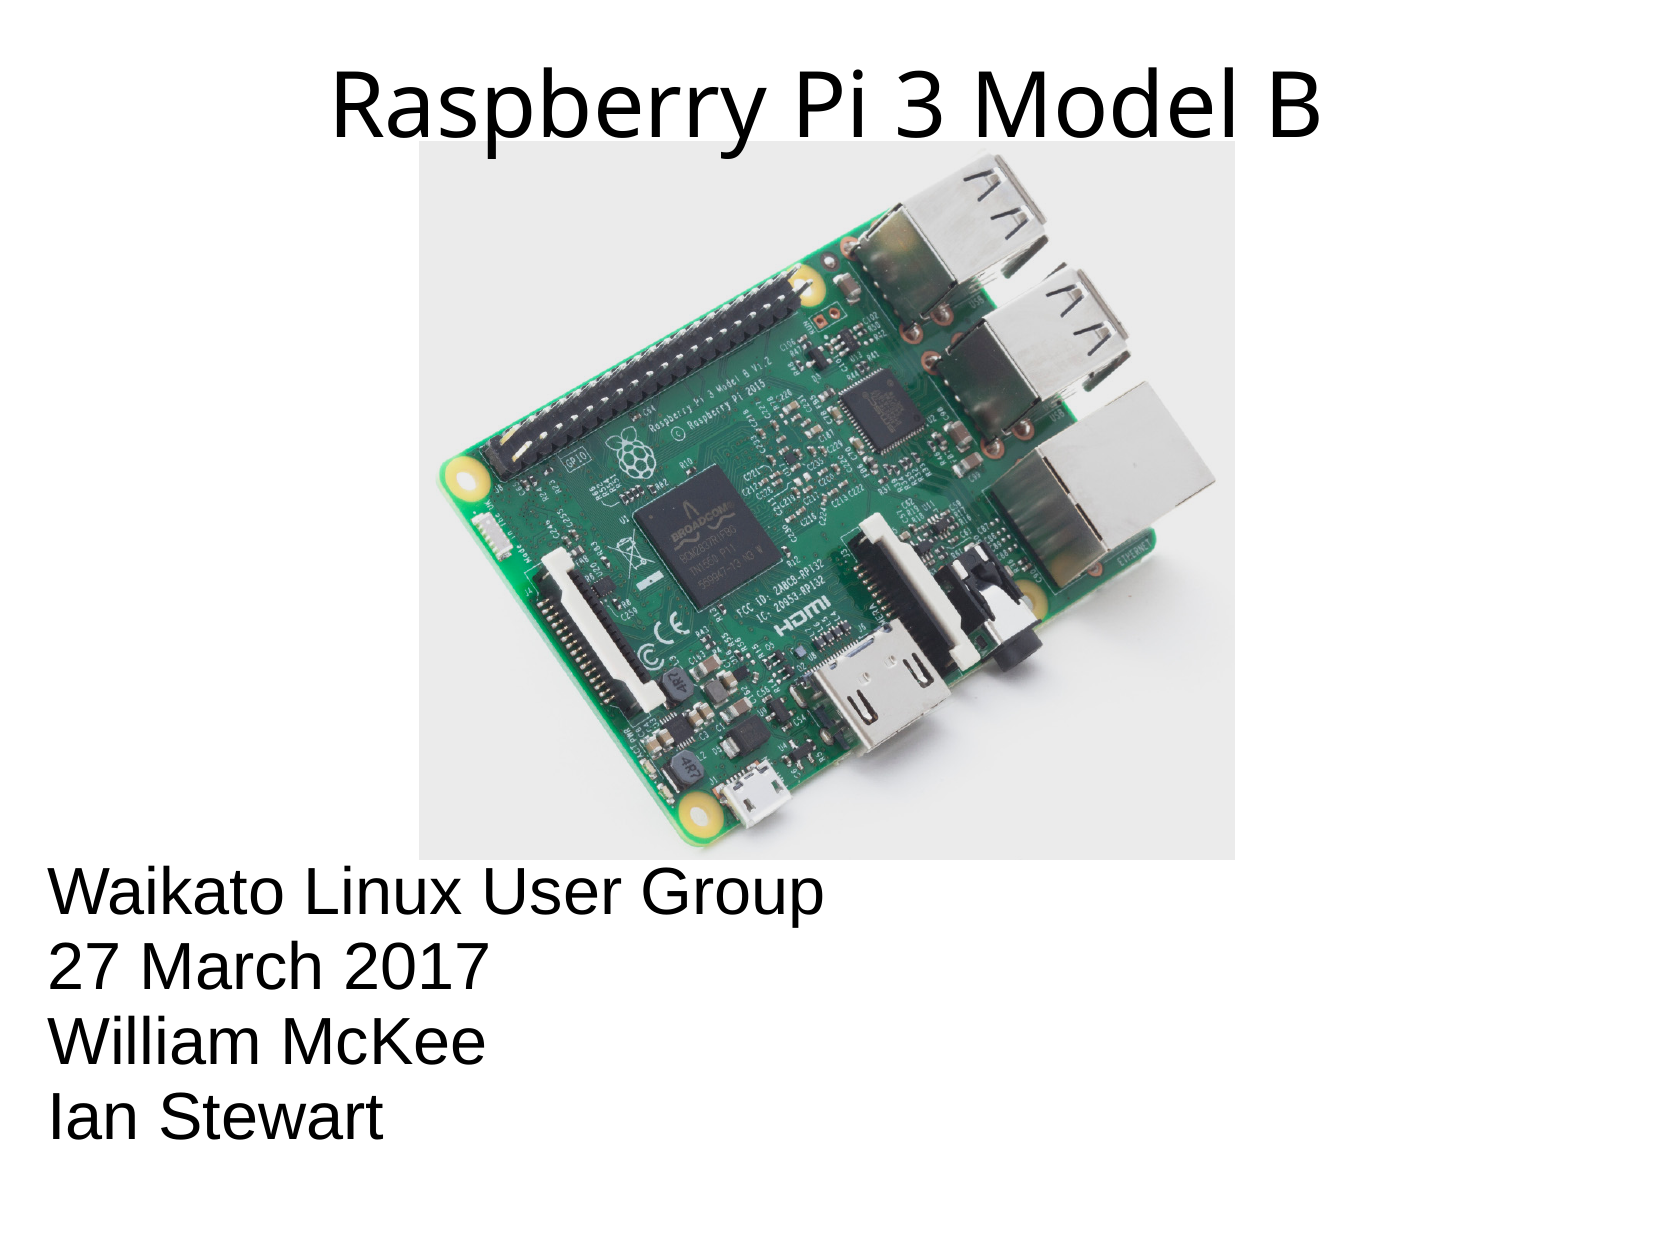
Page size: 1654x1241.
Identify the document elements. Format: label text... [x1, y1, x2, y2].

subtitle Waikato Linux User Group 27 March 2017 William McKee Ian Stewart [47, 814, 1536, 1193]
picture [419, 154, 1235, 814]
title Raspberry Pi 3 Model B [82, 49, 1571, 154]
